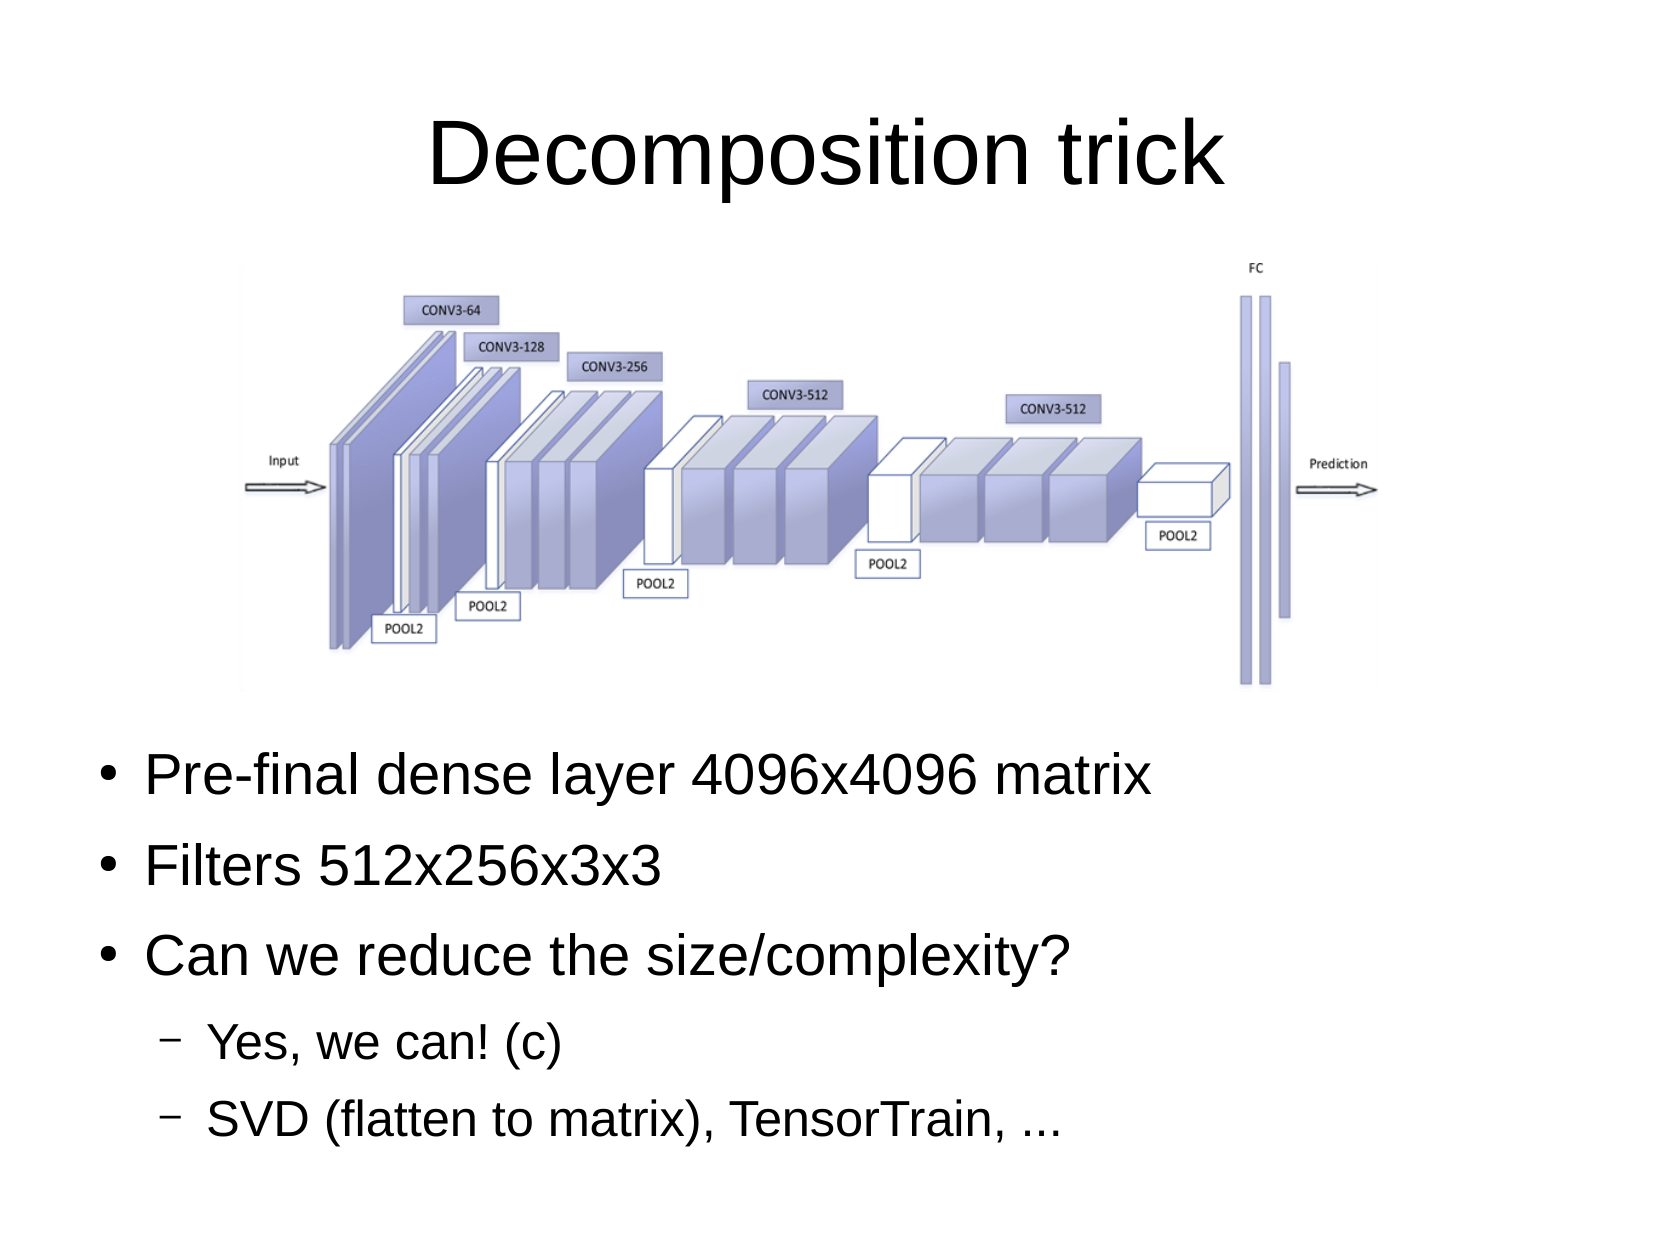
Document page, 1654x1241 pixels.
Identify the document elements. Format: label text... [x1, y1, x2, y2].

title Decomposition trick [82, 49, 1571, 257]
picture [234, 263, 1378, 692]
list Pre-final dense layer 4096x4096 matrix Filters 512x256x3x3 Can we reduce the size/complexity? Yes, we can! (c) SVD (flatten to matrix), TensorTrain, ... [82, 742, 1571, 1152]
